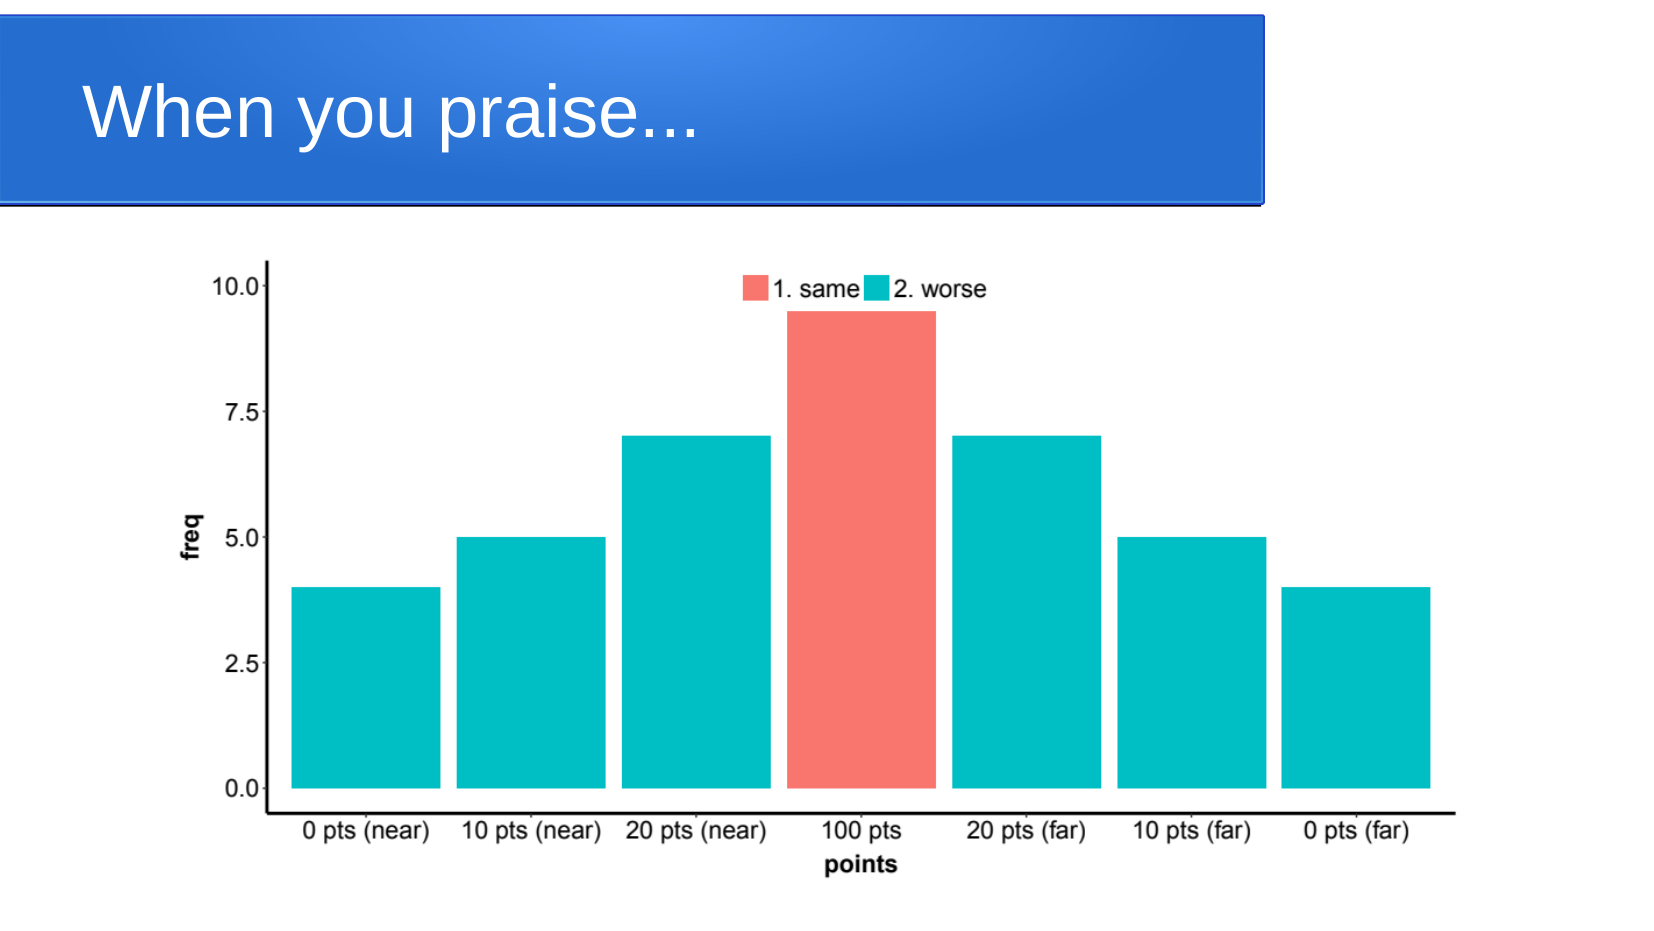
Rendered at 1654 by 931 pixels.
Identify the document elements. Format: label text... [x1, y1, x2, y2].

picture [159, 239, 1477, 898]
title When you praise... [82, 35, 1235, 189]
